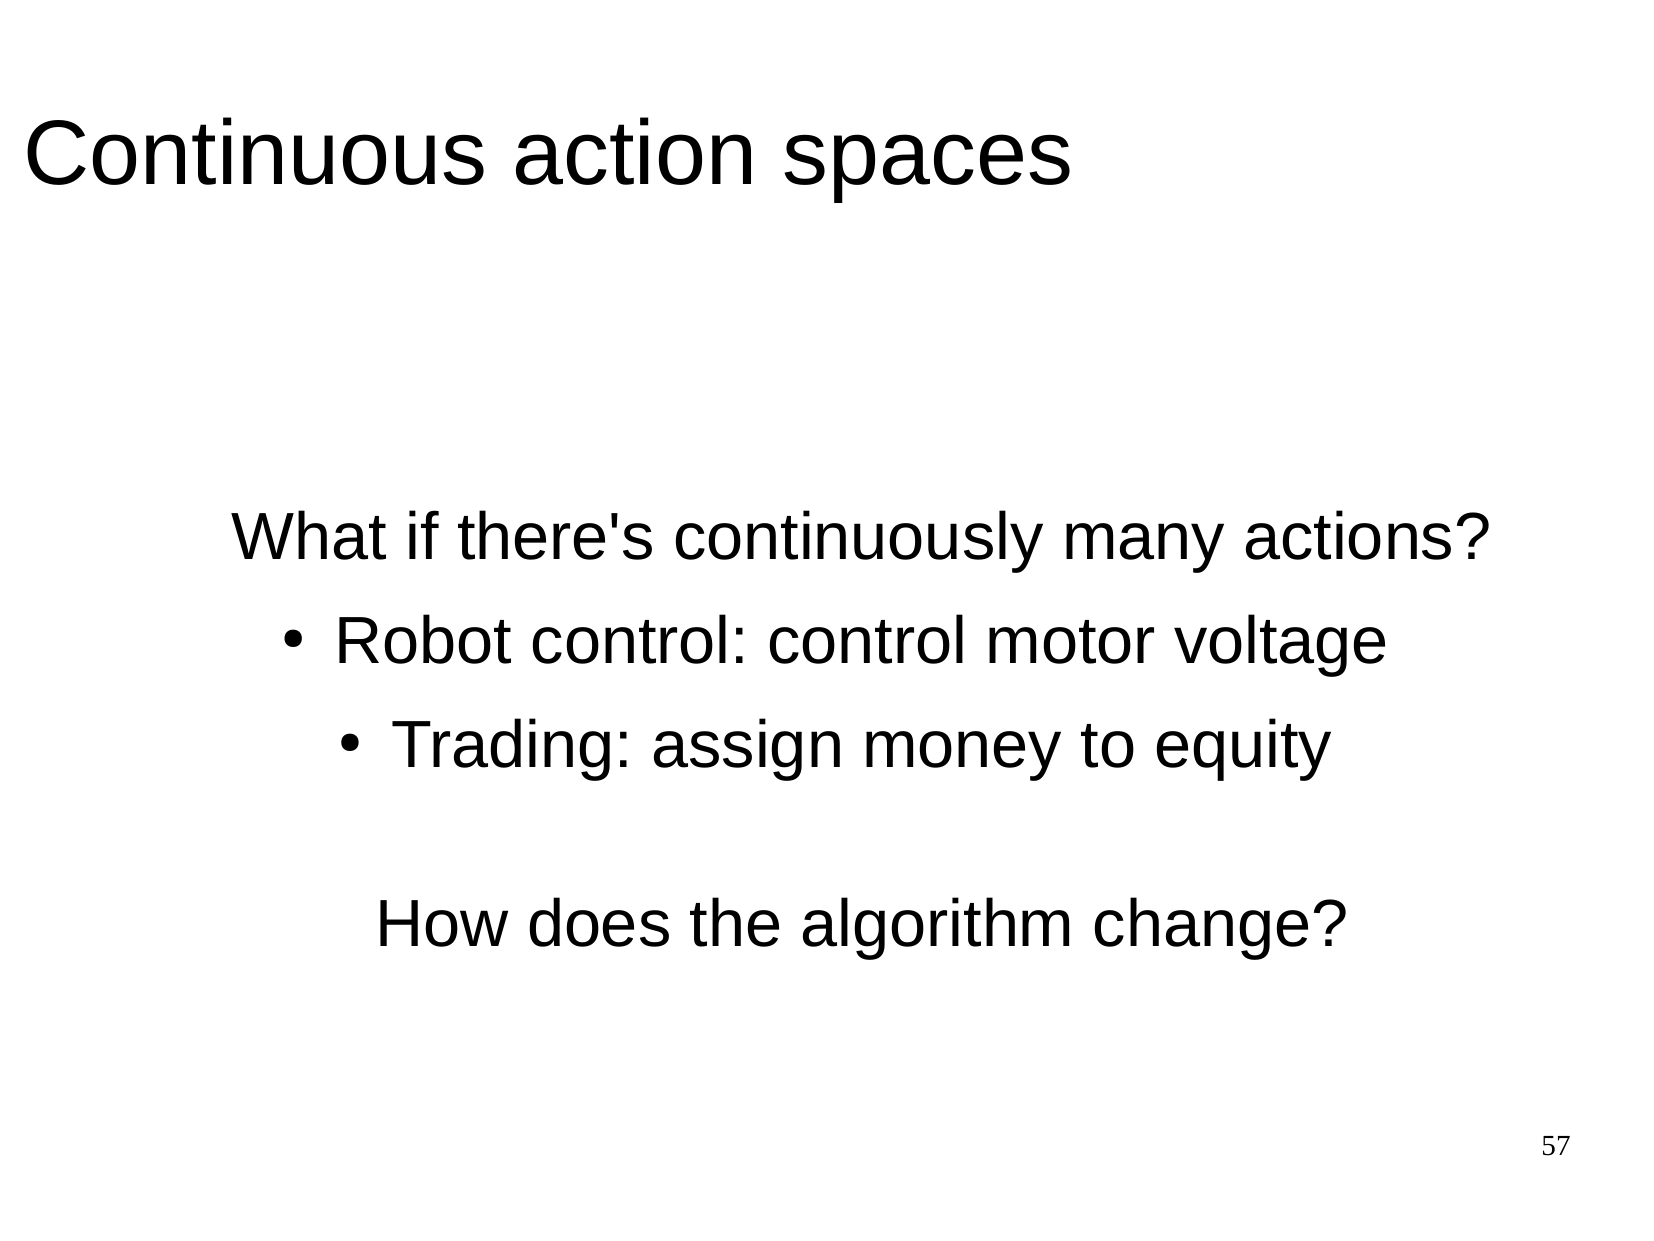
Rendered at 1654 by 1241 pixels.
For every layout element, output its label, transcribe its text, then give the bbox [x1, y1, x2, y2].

list What if there's continuously many actions? Robot control: control motor voltage Trading: assign money to equity How does the algorithm change? [82, 290, 1571, 1010]
title Continuous action spaces [23, 49, 1512, 257]
